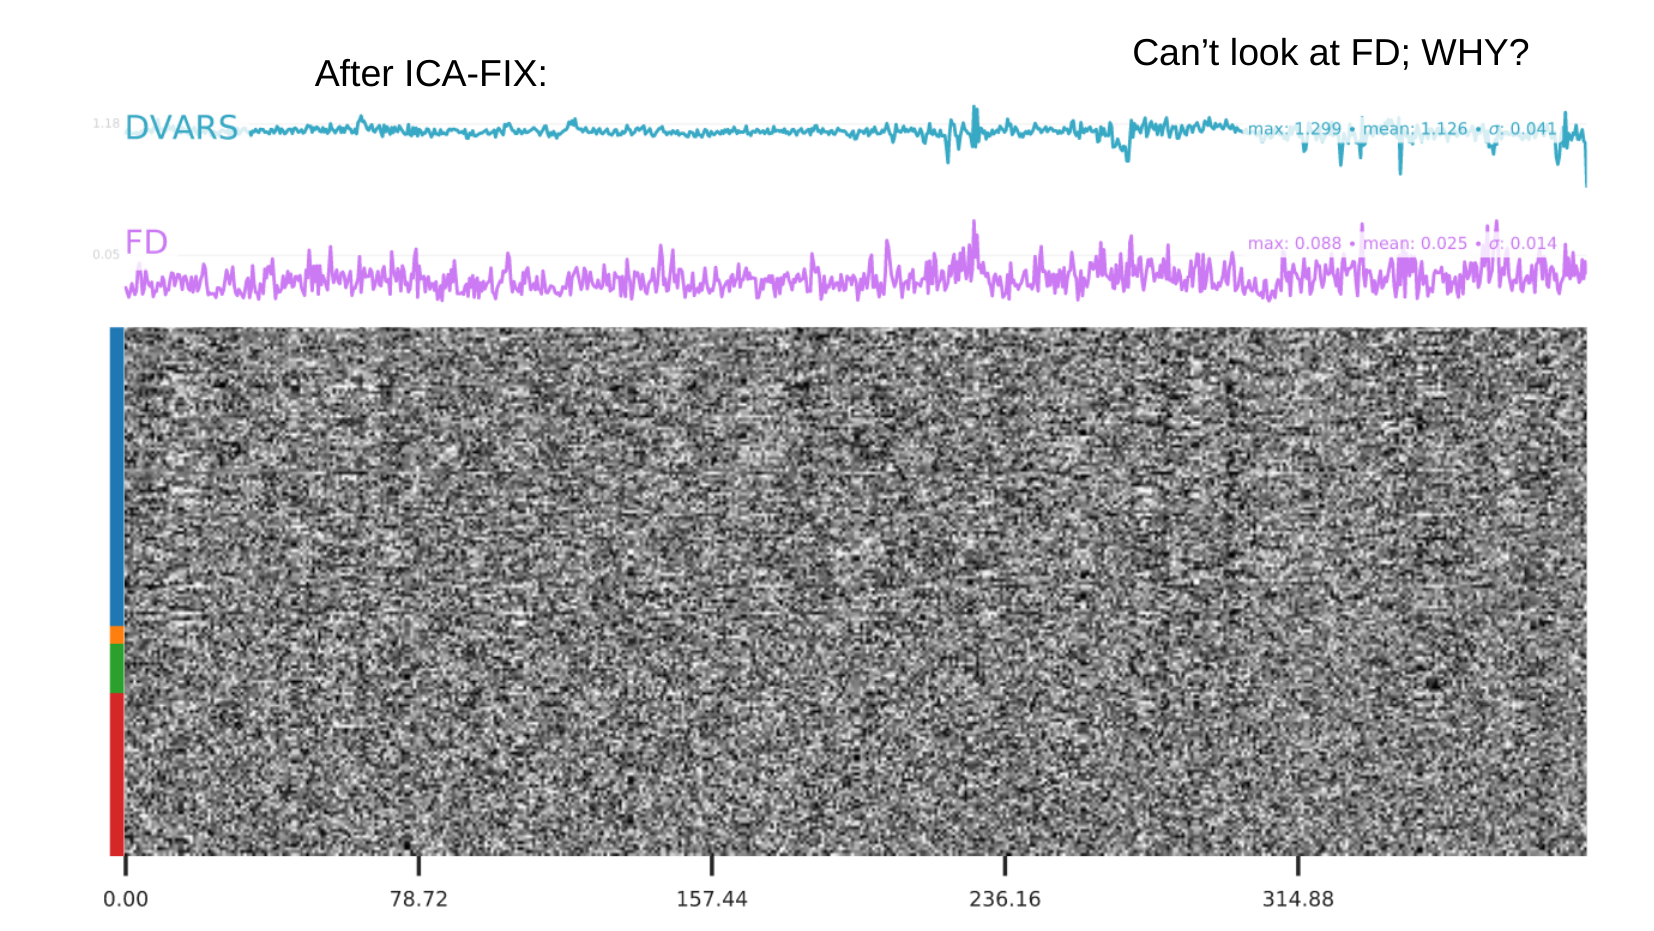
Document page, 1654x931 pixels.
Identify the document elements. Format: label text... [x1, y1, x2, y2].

text_box Can’t look at FD; WHY? [1117, 24, 1546, 81]
picture [30, 80, 1609, 916]
text_box After ICA-FIX: [300, 45, 564, 144]
